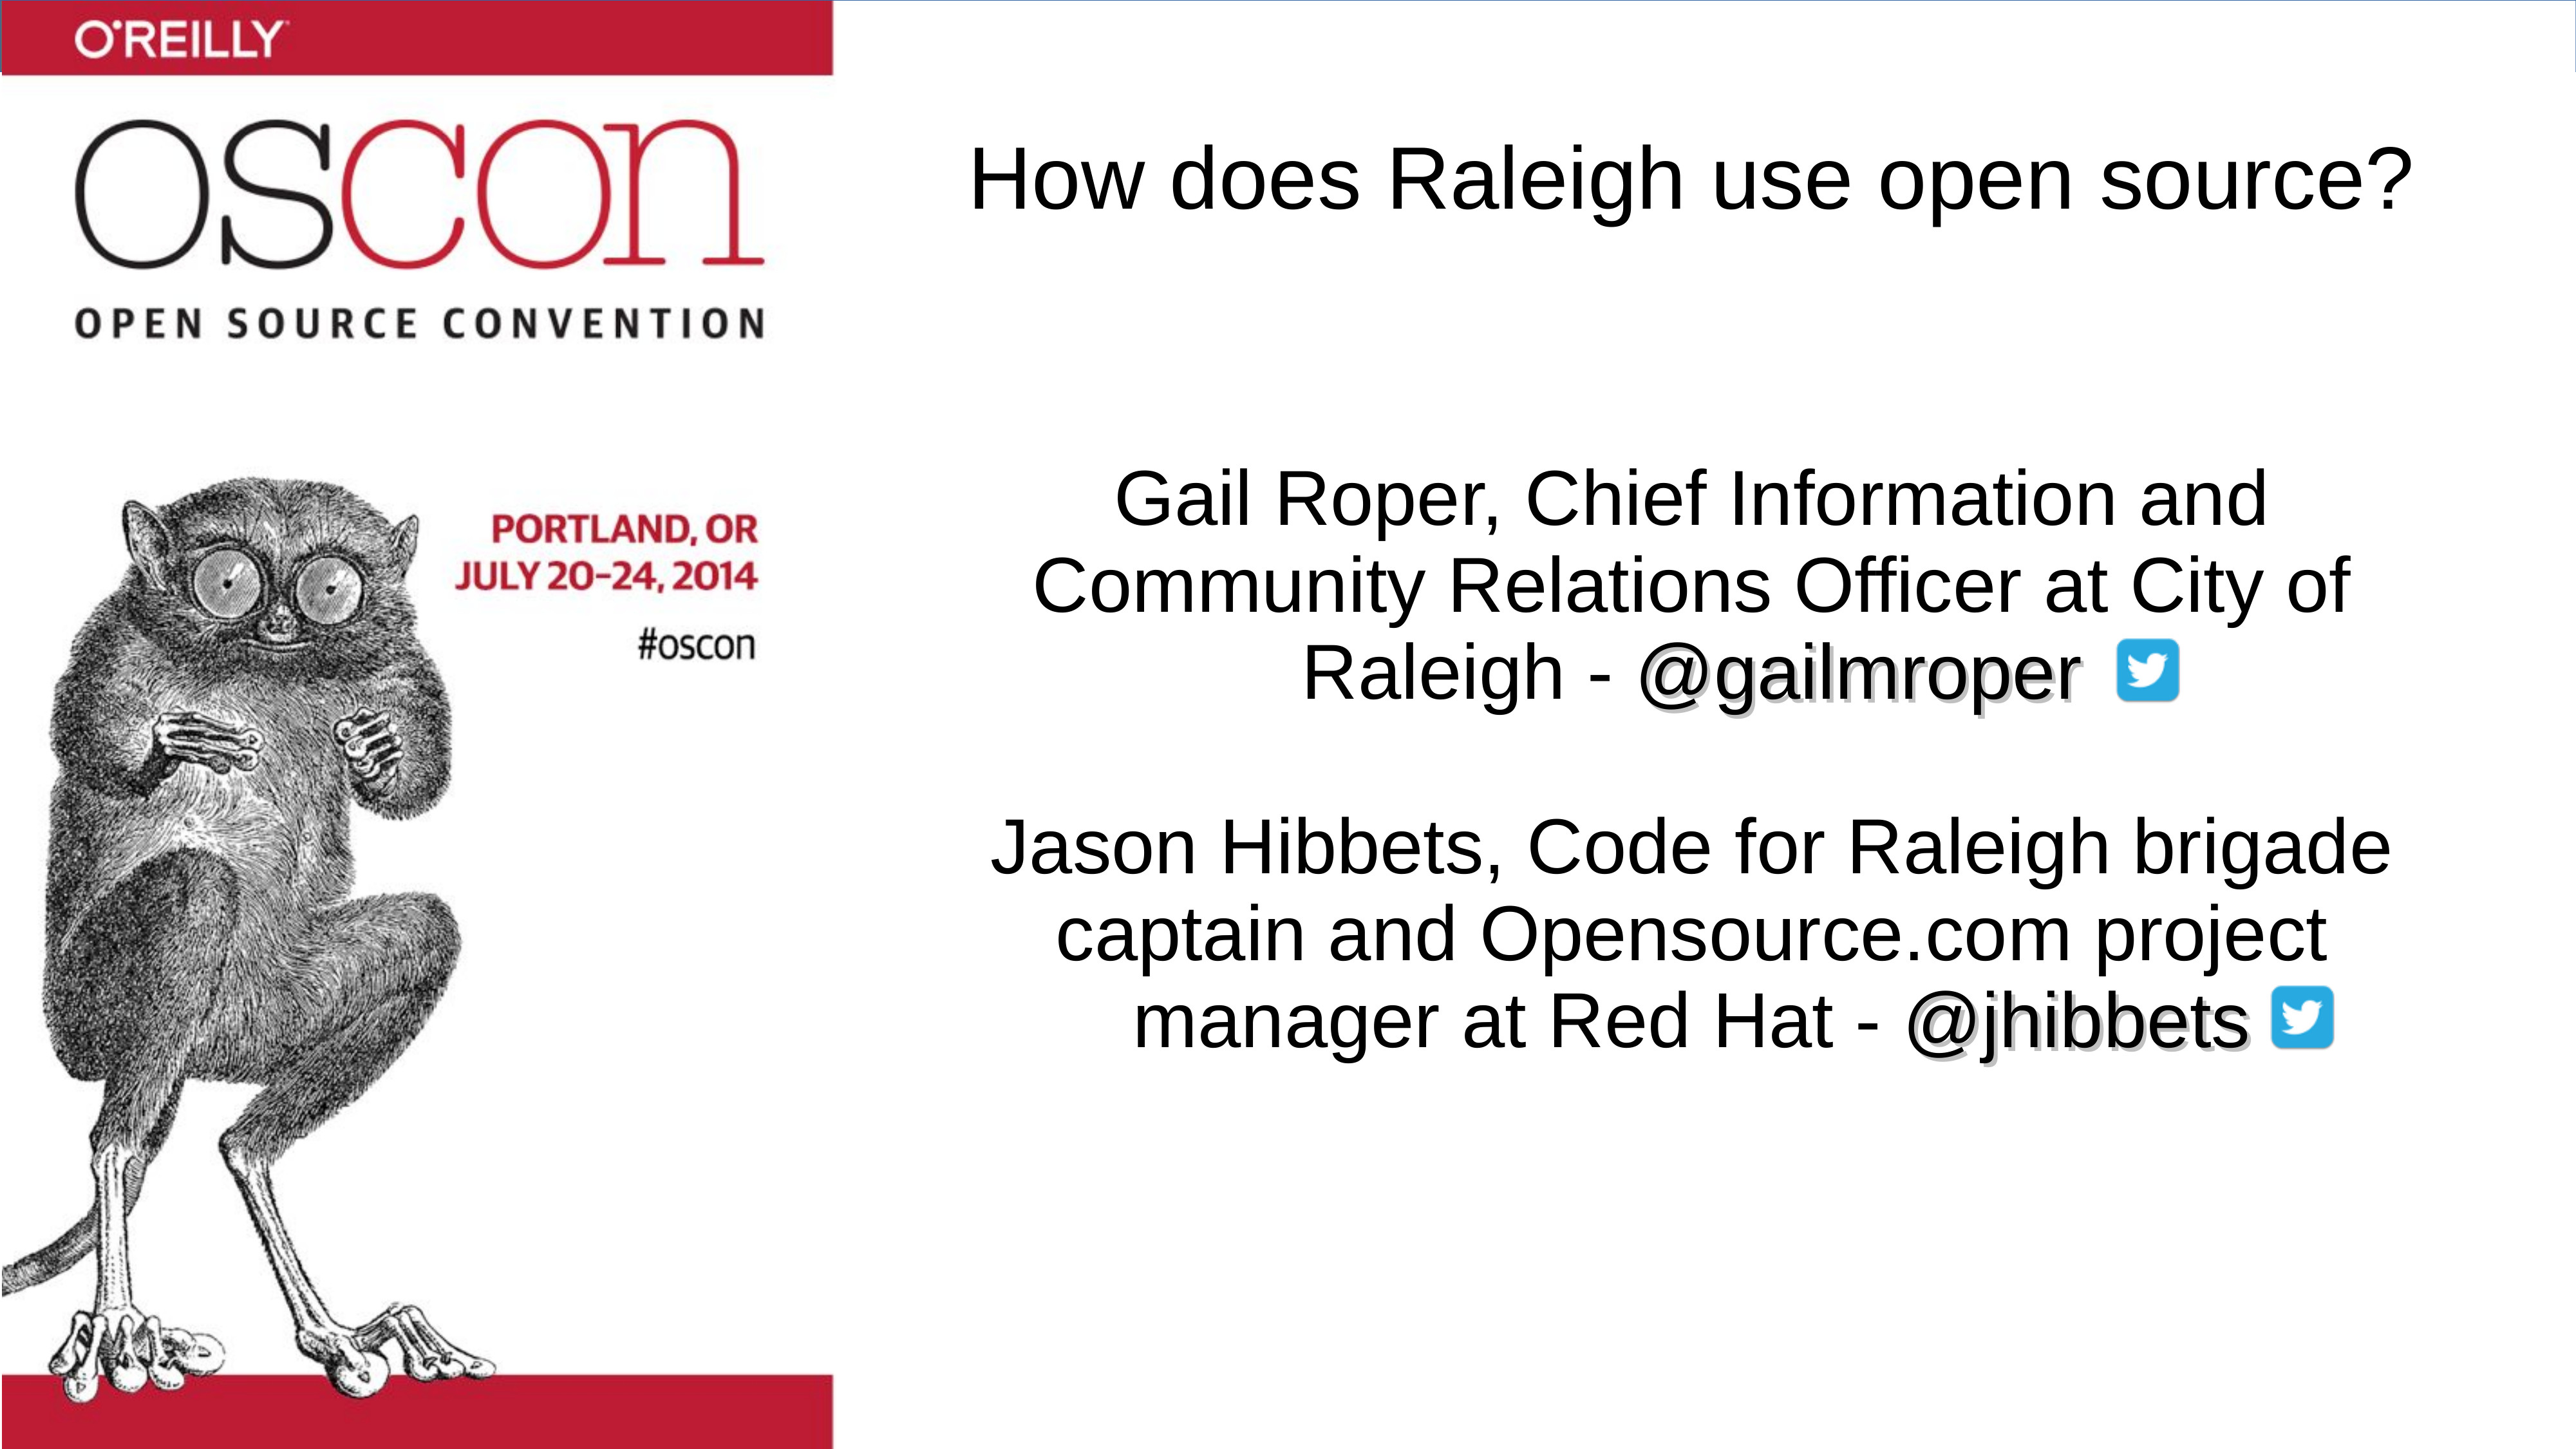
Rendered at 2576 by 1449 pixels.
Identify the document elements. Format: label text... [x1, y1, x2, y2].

title How does Raleigh use open source? [937, 57, 2447, 300]
subtitle Gail Roper, Chief Information and Community Relations Officer at City of Raleigh - @gailmroper Jason Hibbets, Code for Raleigh brigade captain and Opensource.com project manager at Red Hat - @jhibbets [937, 339, 2447, 1180]
picture [0, 1, 2576, 1449]
